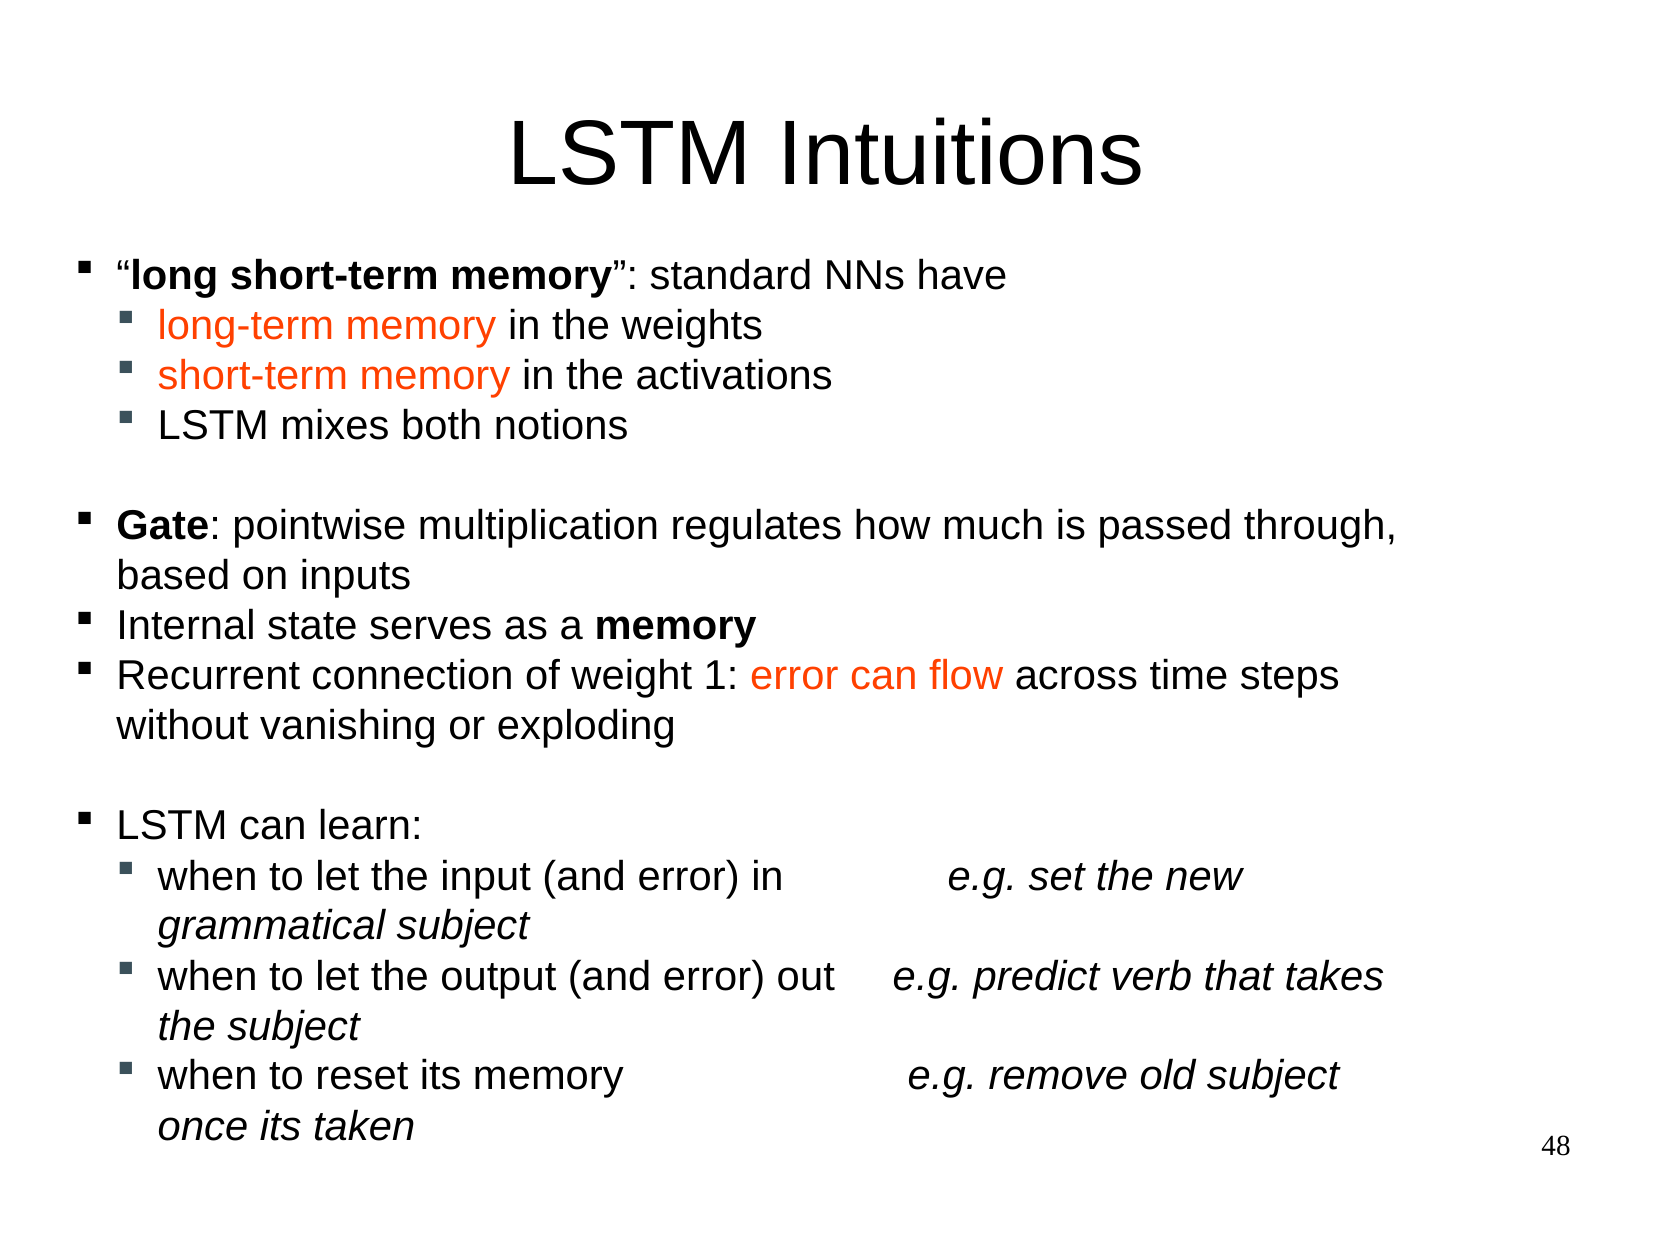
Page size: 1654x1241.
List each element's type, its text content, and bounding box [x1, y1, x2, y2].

title LSTM Intuitions [82, 49, 1571, 257]
list “long short-term memory”: standard NNs have long-term memory in the weights short-term memory in the activations LSTM mixes both notions Gate: pointwise multiplication regulates how much is passed through, based on inputs Internal state serves as a memory Recurrent connection of weight 1: error can flow across time steps without vanishing or exploding LSTM can learn: when to let the input (and error) in e.g. set the new grammatical subject when to let the output (and error) out e.g. predict verb that takes the subject when to reset its memory e.g. remove old subject once its taken [75, 247, 1426, 1011]
